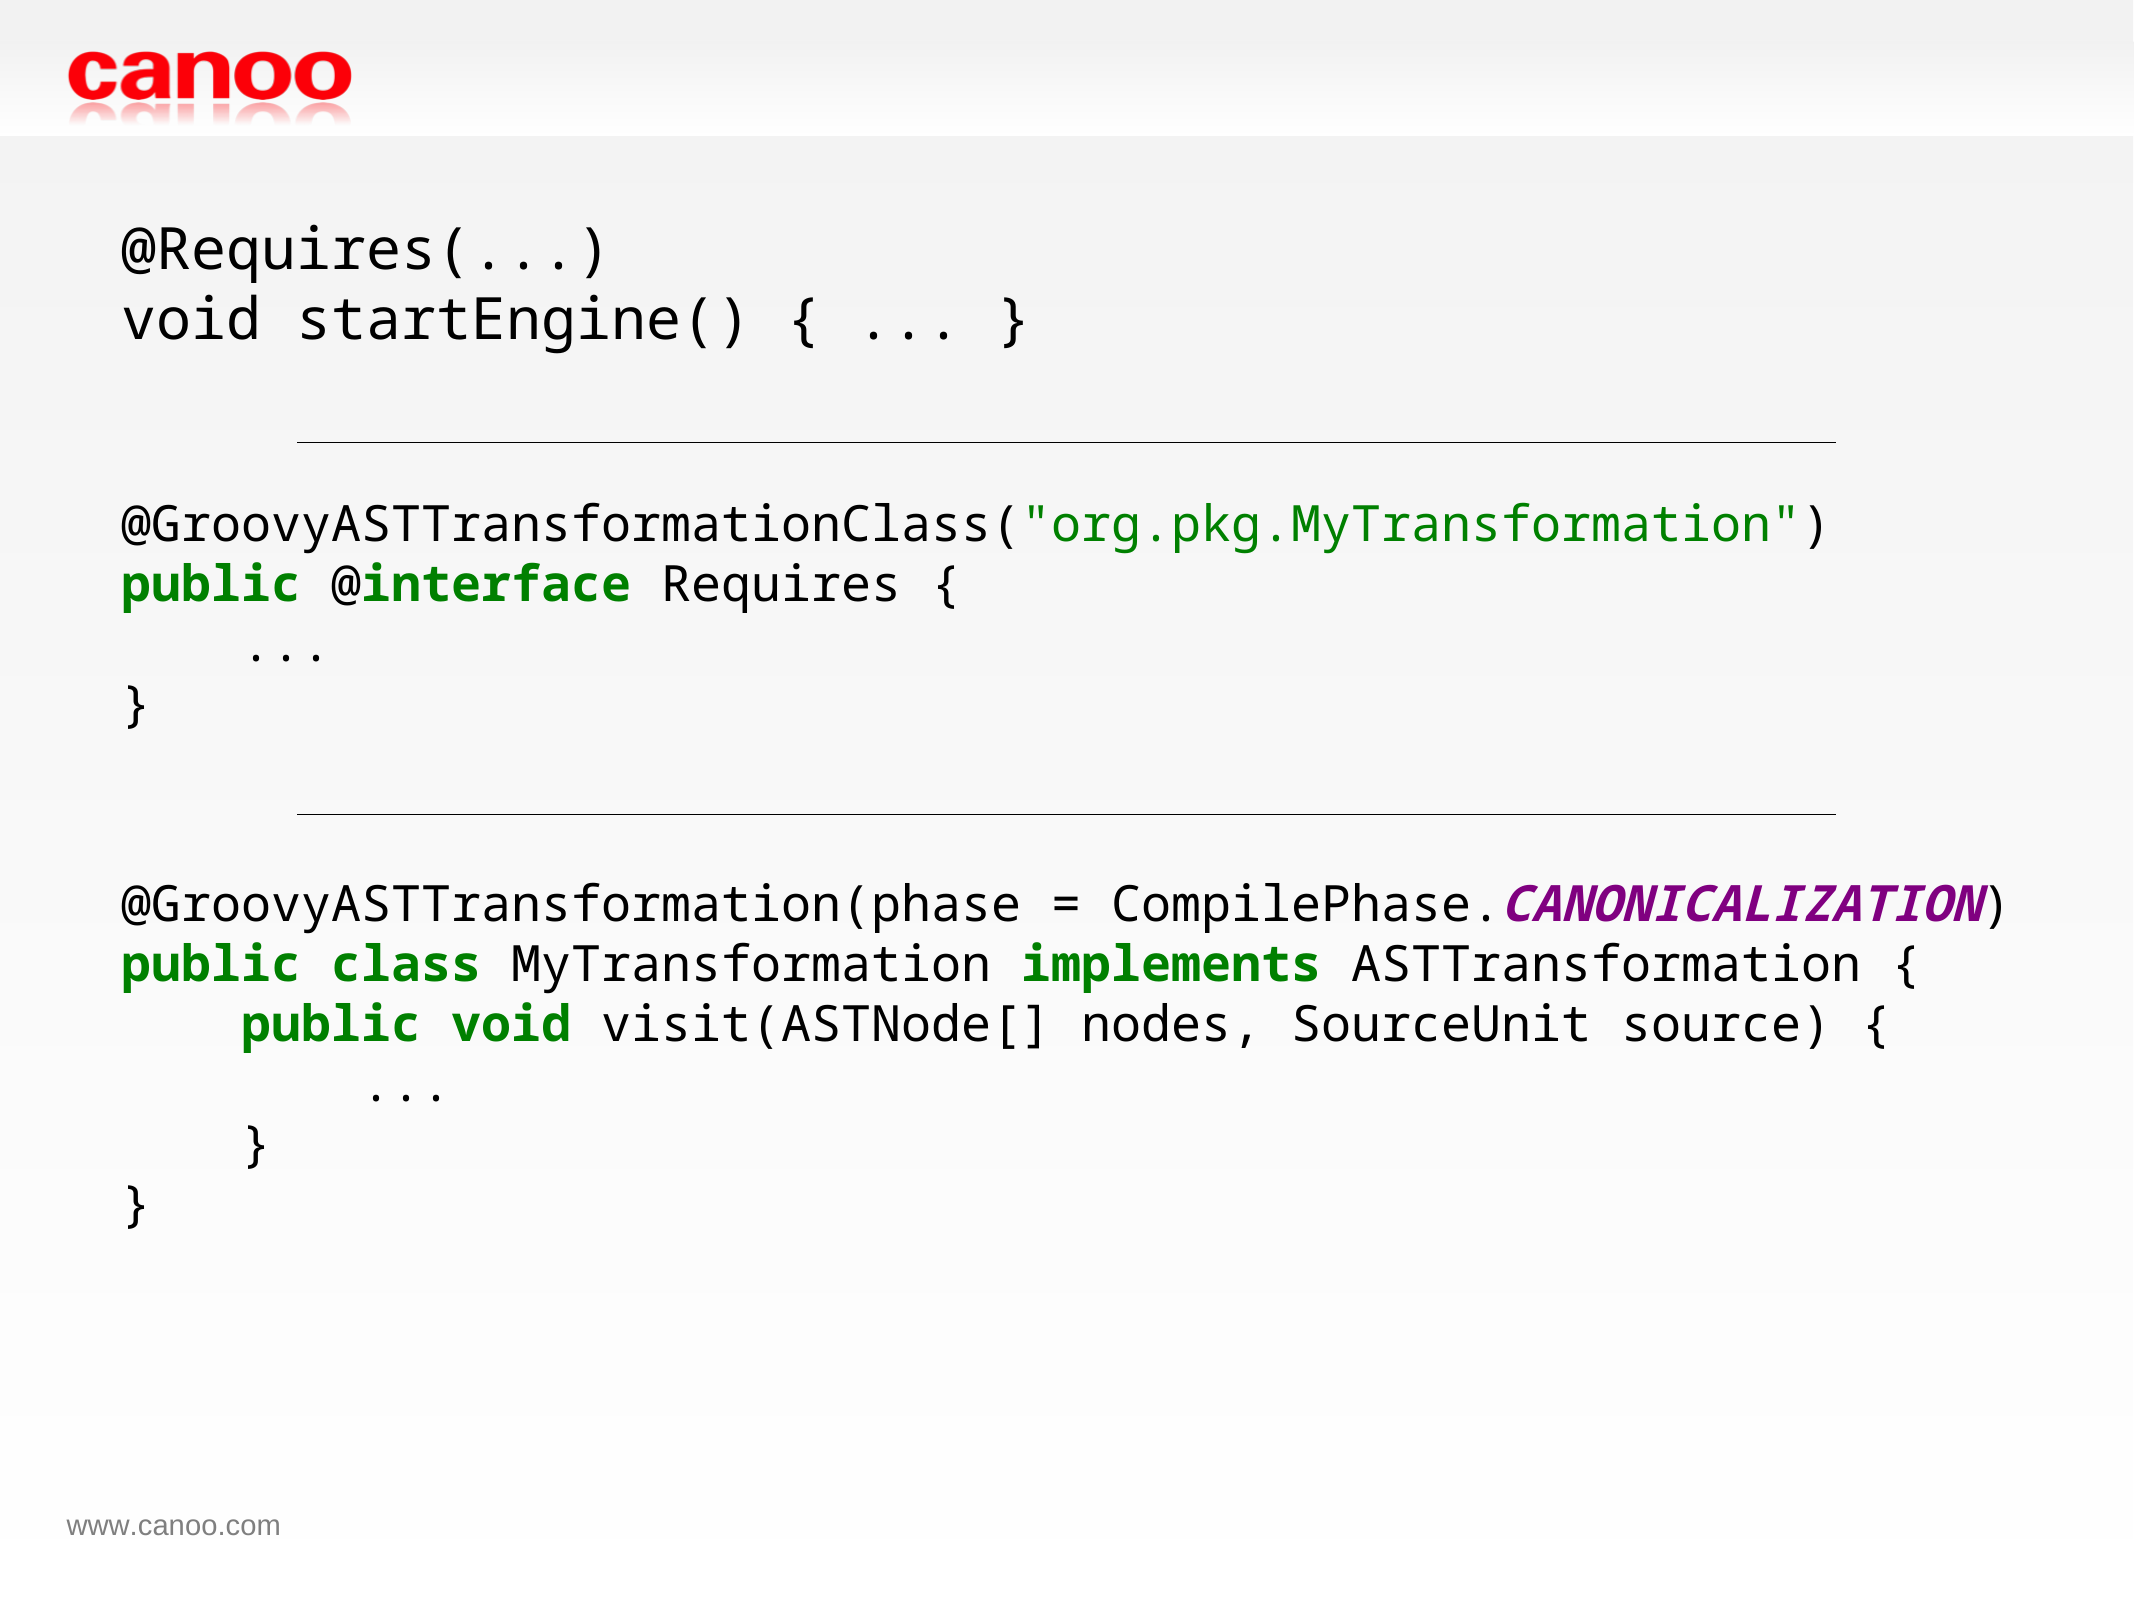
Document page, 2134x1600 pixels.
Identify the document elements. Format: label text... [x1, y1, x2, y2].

text_box @Requires(...) void startEngine() { ... } @GroovyASTTransformationClass("org.pkg.MyTransformation") public @interface Requires { ... } @GroovyASTTransformation(phase = CompilePhase.CANONICALIZATION) public class MyTransformation implements ASTTransformation { public void visit(ASTNode[] nodes, SourceUnit source) { ... } } [106, 204, 2027, 1388]
picture [65, 48, 353, 154]
